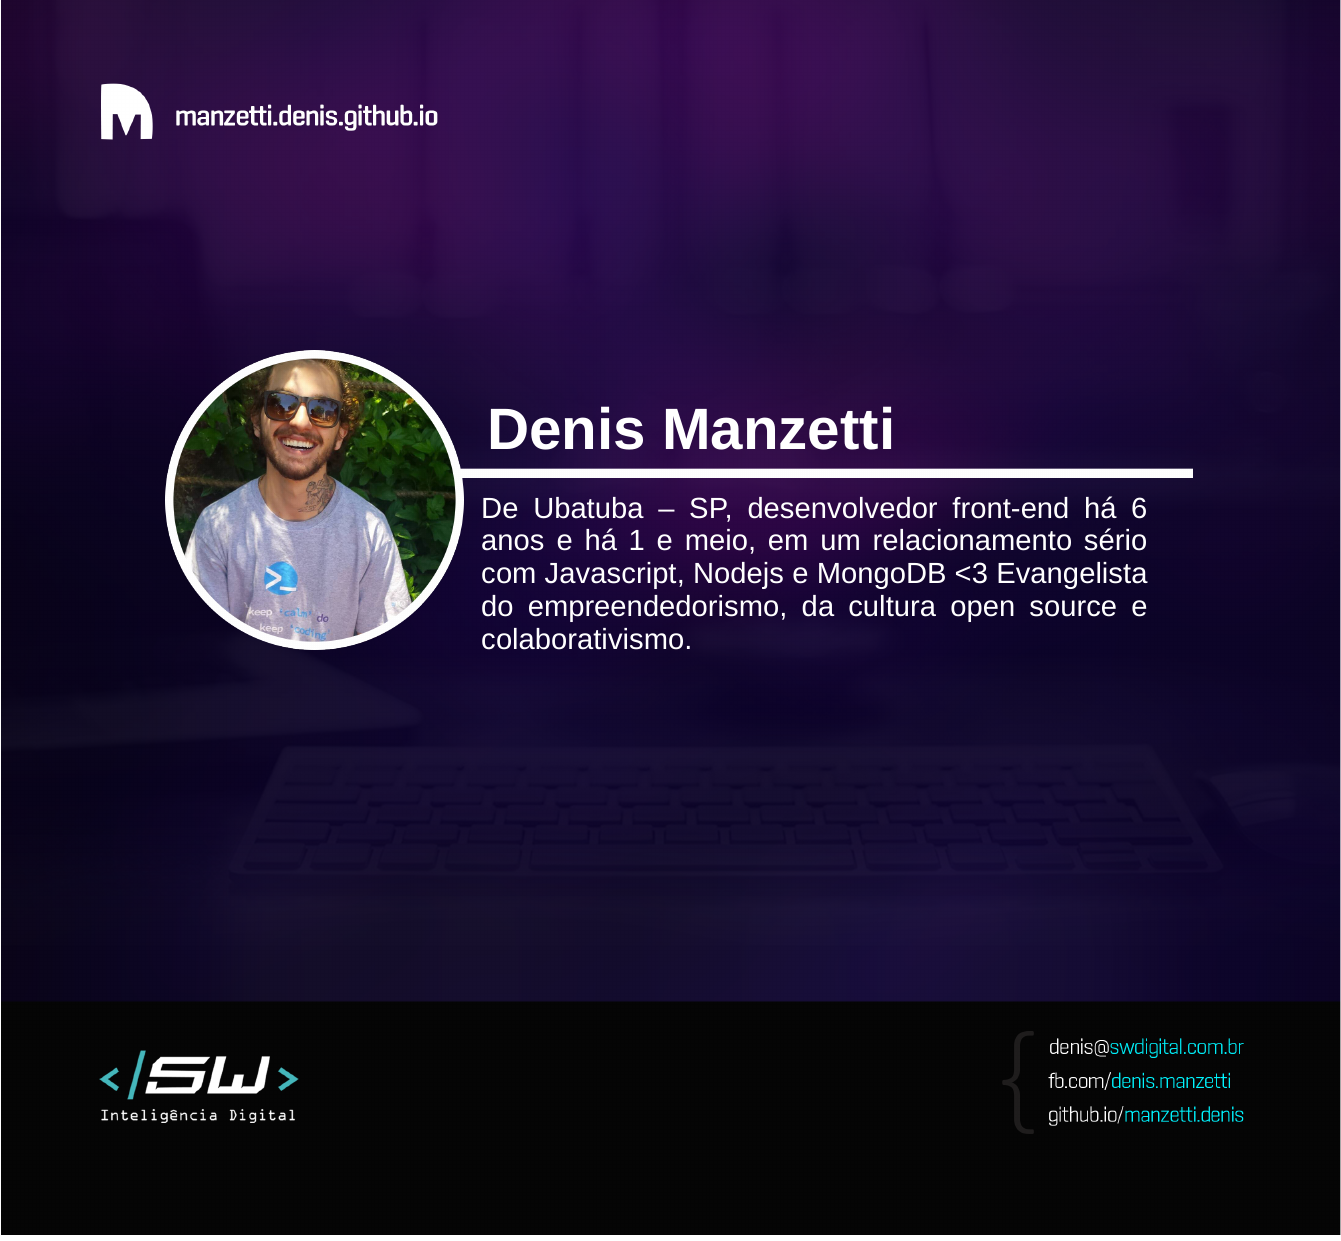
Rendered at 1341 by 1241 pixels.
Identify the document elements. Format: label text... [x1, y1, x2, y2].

picture [1, 0, 1341, 1235]
text_box De Ubatuba – SP, desenvolvedor front-end há 6 anos e há 1 e meio, em um relacionamento sério com Javascript, Nodejs e MongoDB <3 Evangelista do empreendedorismo, da cultura open source e colaborativismo. [466, 484, 1164, 733]
text_box Denis Manzetti [472, 389, 934, 470]
